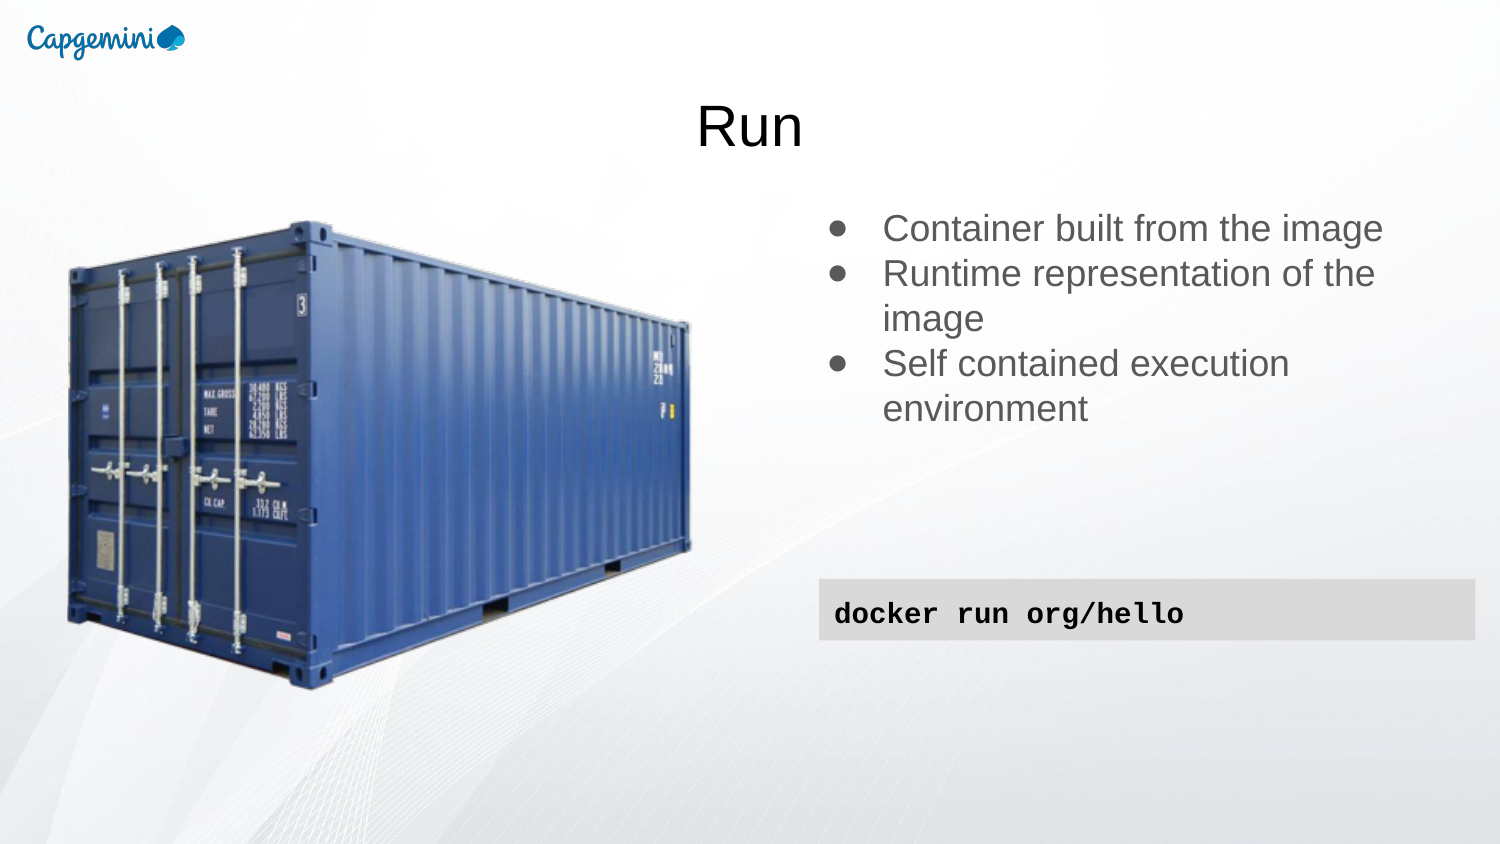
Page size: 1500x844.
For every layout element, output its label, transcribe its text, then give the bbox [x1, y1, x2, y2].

picture [0, 0, 1500, 844]
title Run [51, 72, 1449, 167]
text_box docker run org/hello [819, 578, 1476, 641]
list Container built from the image Runtime representation of the image Self contained execution environment [792, 189, 1449, 750]
